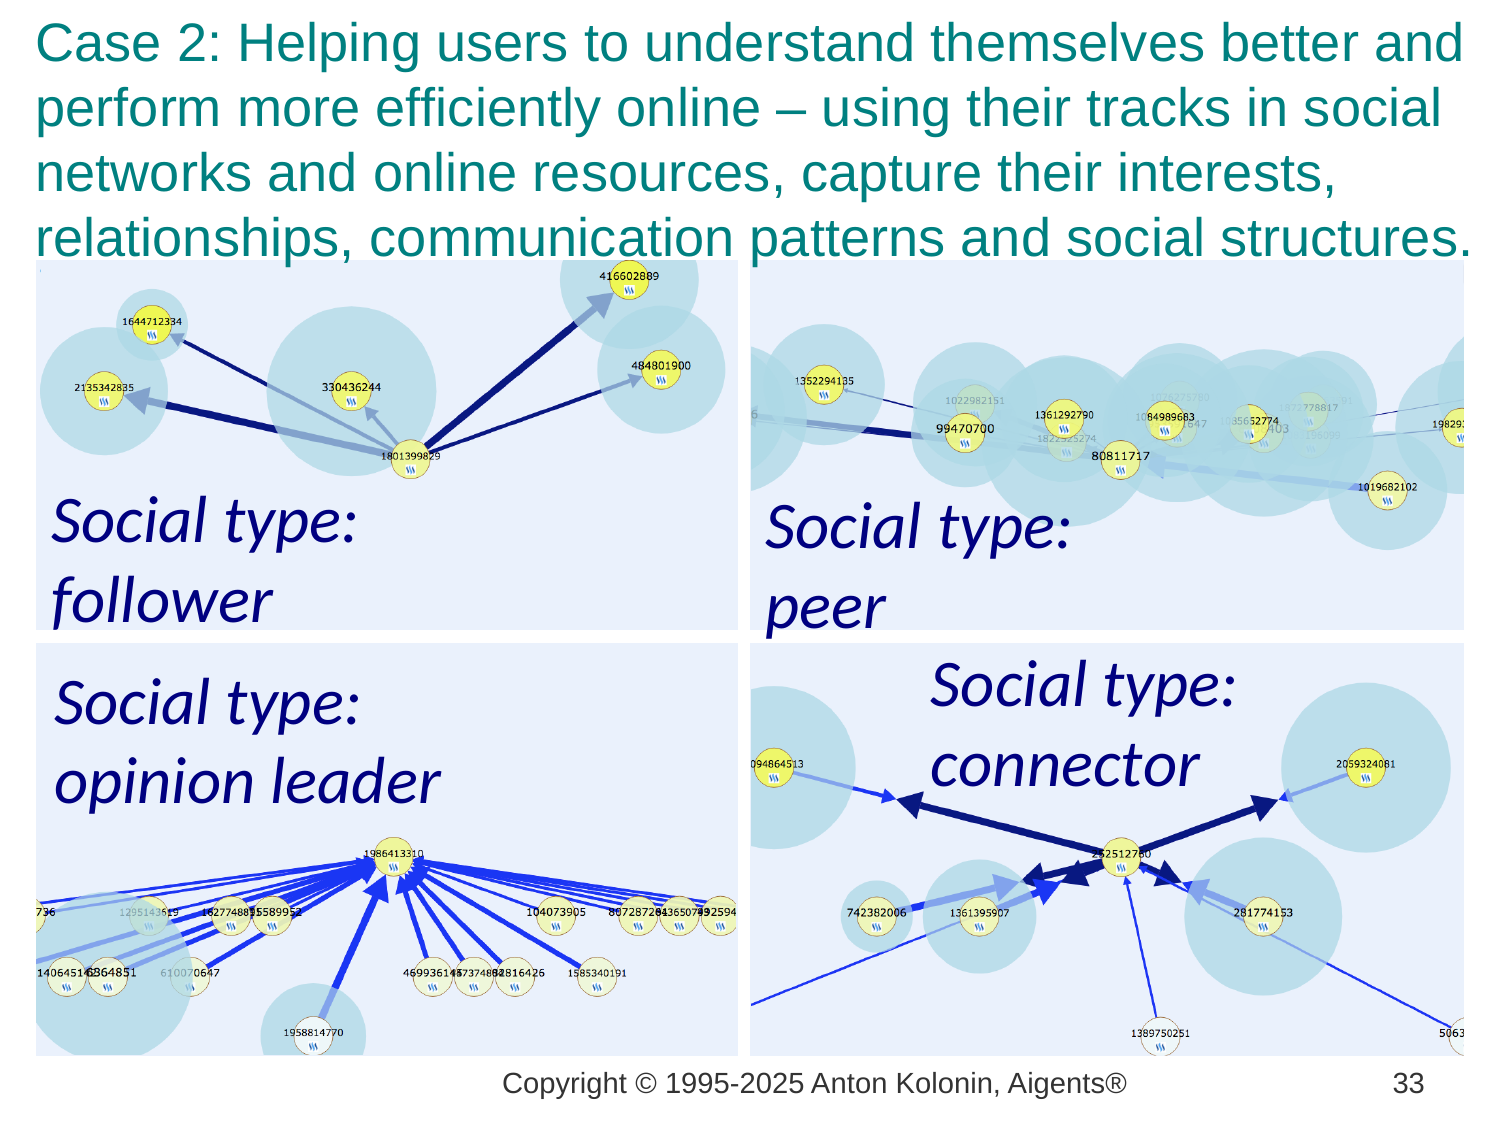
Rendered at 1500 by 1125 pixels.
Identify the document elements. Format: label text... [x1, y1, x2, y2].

text_box Social type: peer [750, 474, 1346, 649]
picture [36, 275, 1464, 1056]
text_box Social type: connector [916, 632, 1397, 808]
text_box Social type: opinion leader [39, 650, 634, 825]
text_box Case 2: Helping users to understand themselves better and perform more efficiently online – using their tracks in social networks and online resources, capture their interests, relationships, communication patterns and social structures. [20, 0, 1495, 275]
text_box Social type: follower [36, 468, 631, 644]
